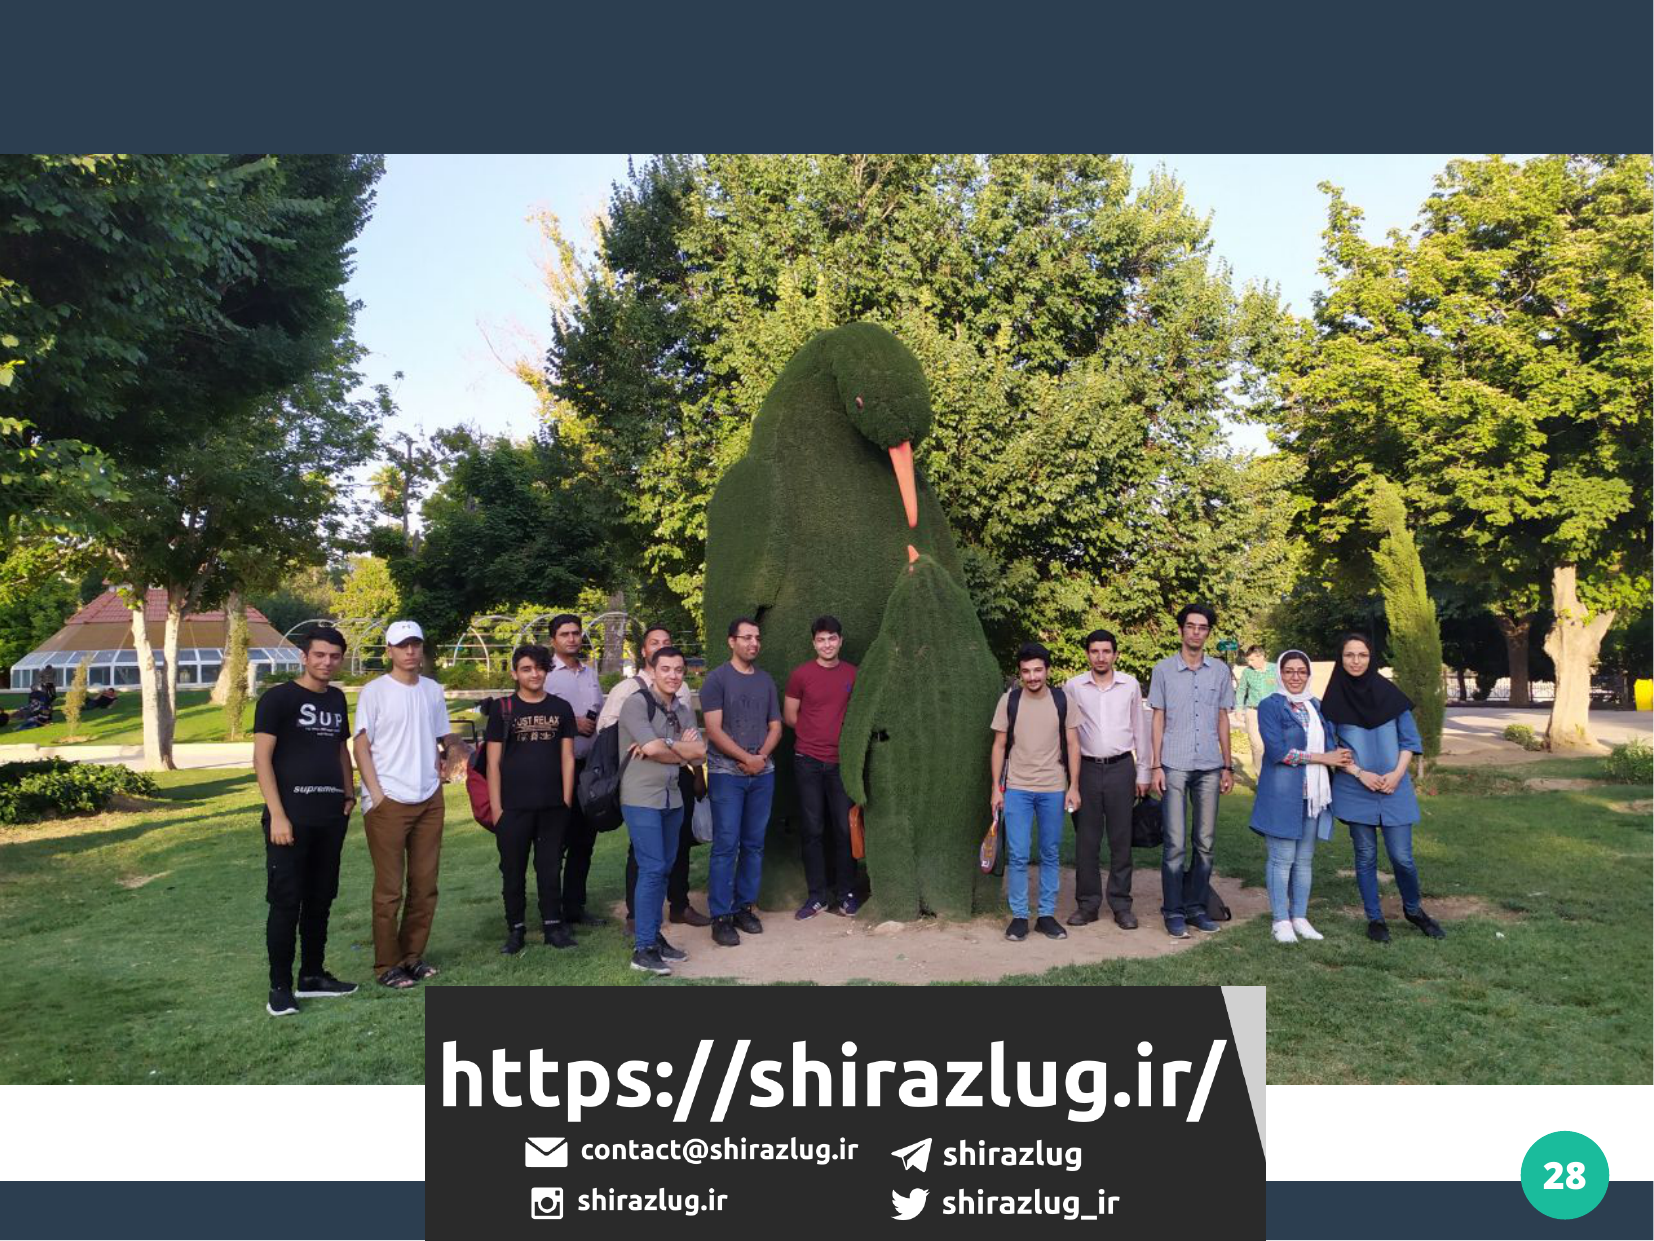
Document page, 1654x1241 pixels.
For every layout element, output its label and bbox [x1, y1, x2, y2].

picture [0, 154, 1654, 1241]
